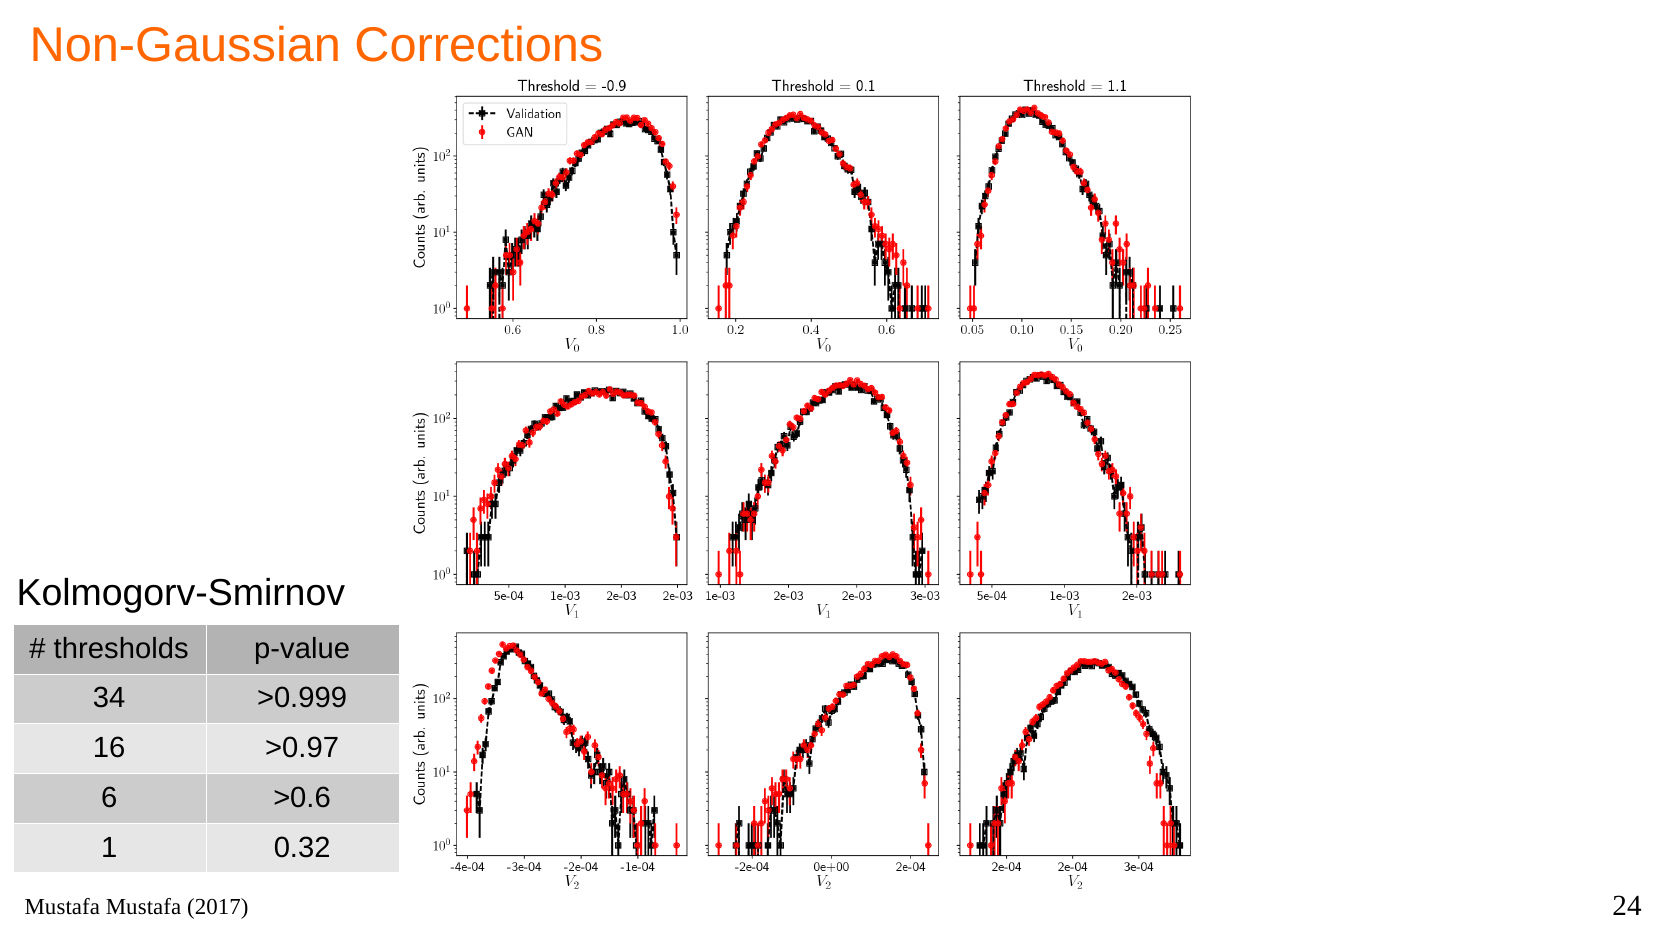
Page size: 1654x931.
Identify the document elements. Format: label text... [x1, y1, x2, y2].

table_header p-value [207, 625, 399, 674]
table_cell 16 [14, 724, 206, 773]
table_cell >0.97 [207, 724, 399, 773]
table_header # thresholds [14, 625, 206, 674]
table_cell 34 [14, 675, 206, 723]
picture [406, 73, 1200, 898]
table_cell 6 [14, 774, 206, 823]
table_cell 1 [14, 824, 206, 872]
table_cell 0.32 [207, 824, 399, 872]
text_box [29, 15, 1621, 74]
table_cell >0.6 [207, 774, 399, 823]
table_cell >0.999 [207, 675, 399, 723]
text_box Kolmogorv-Smirnov [1, 564, 361, 621]
